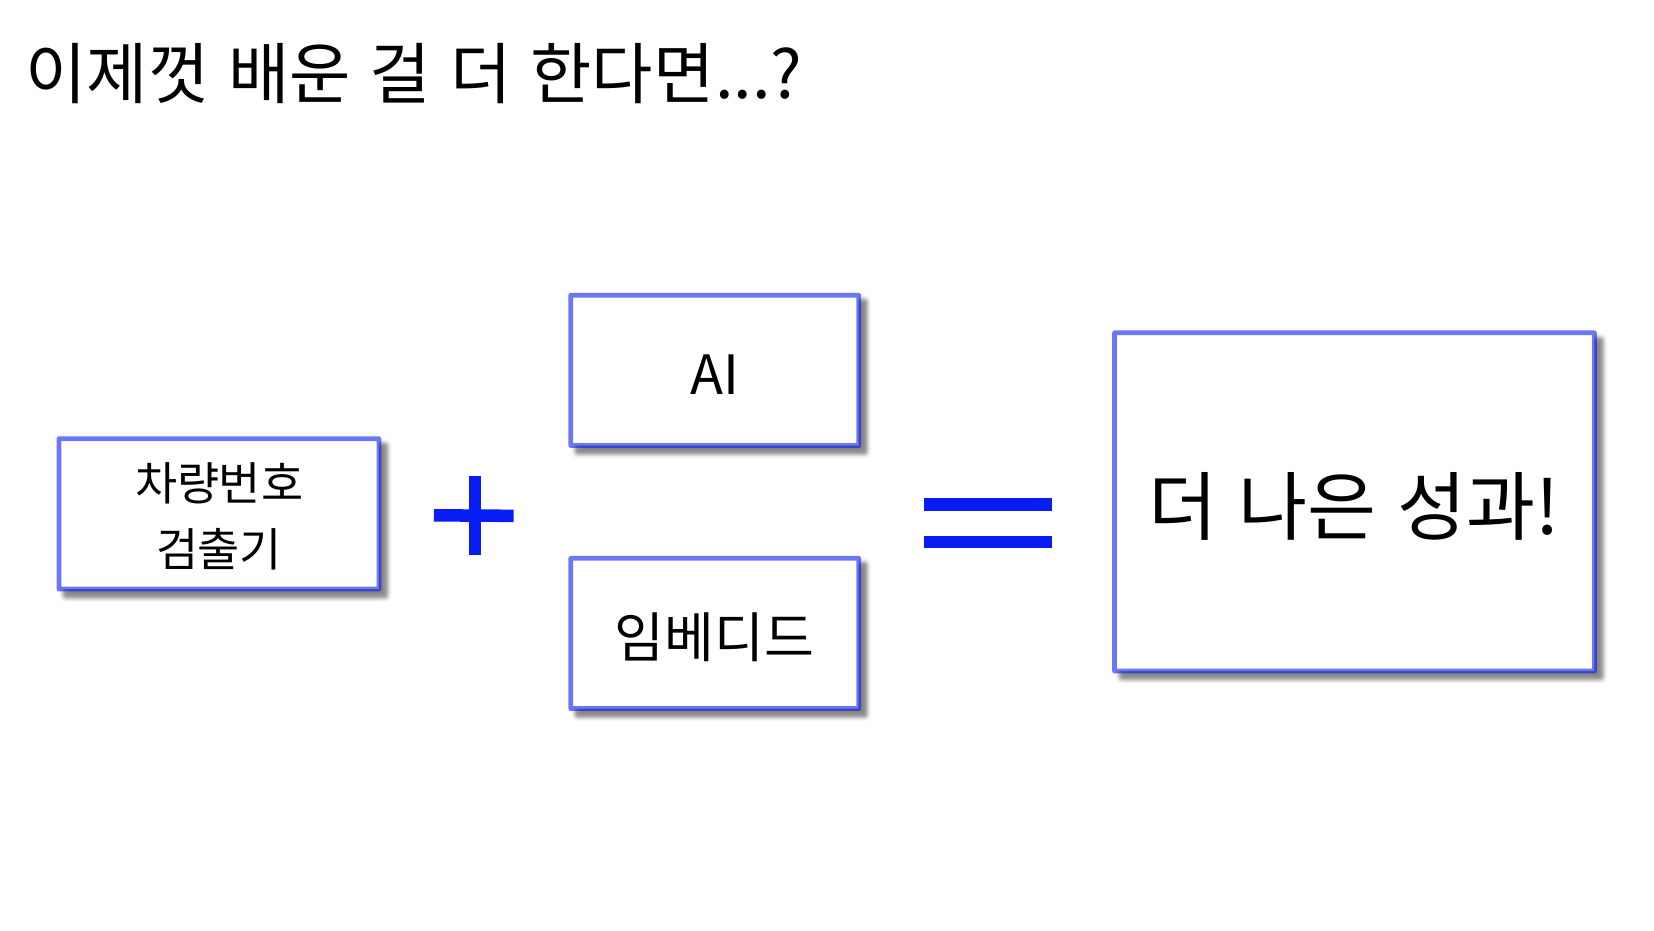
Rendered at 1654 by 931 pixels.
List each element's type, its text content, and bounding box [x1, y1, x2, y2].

title 이제껏 배운 걸 더 한다면...? [0, 0, 865, 167]
text_box 차량번호 검출기 [58, 438, 379, 590]
text_box 임베디드 [570, 558, 859, 709]
text_box 더 나은 성과! [1114, 332, 1595, 672]
text_box AI [570, 295, 859, 446]
